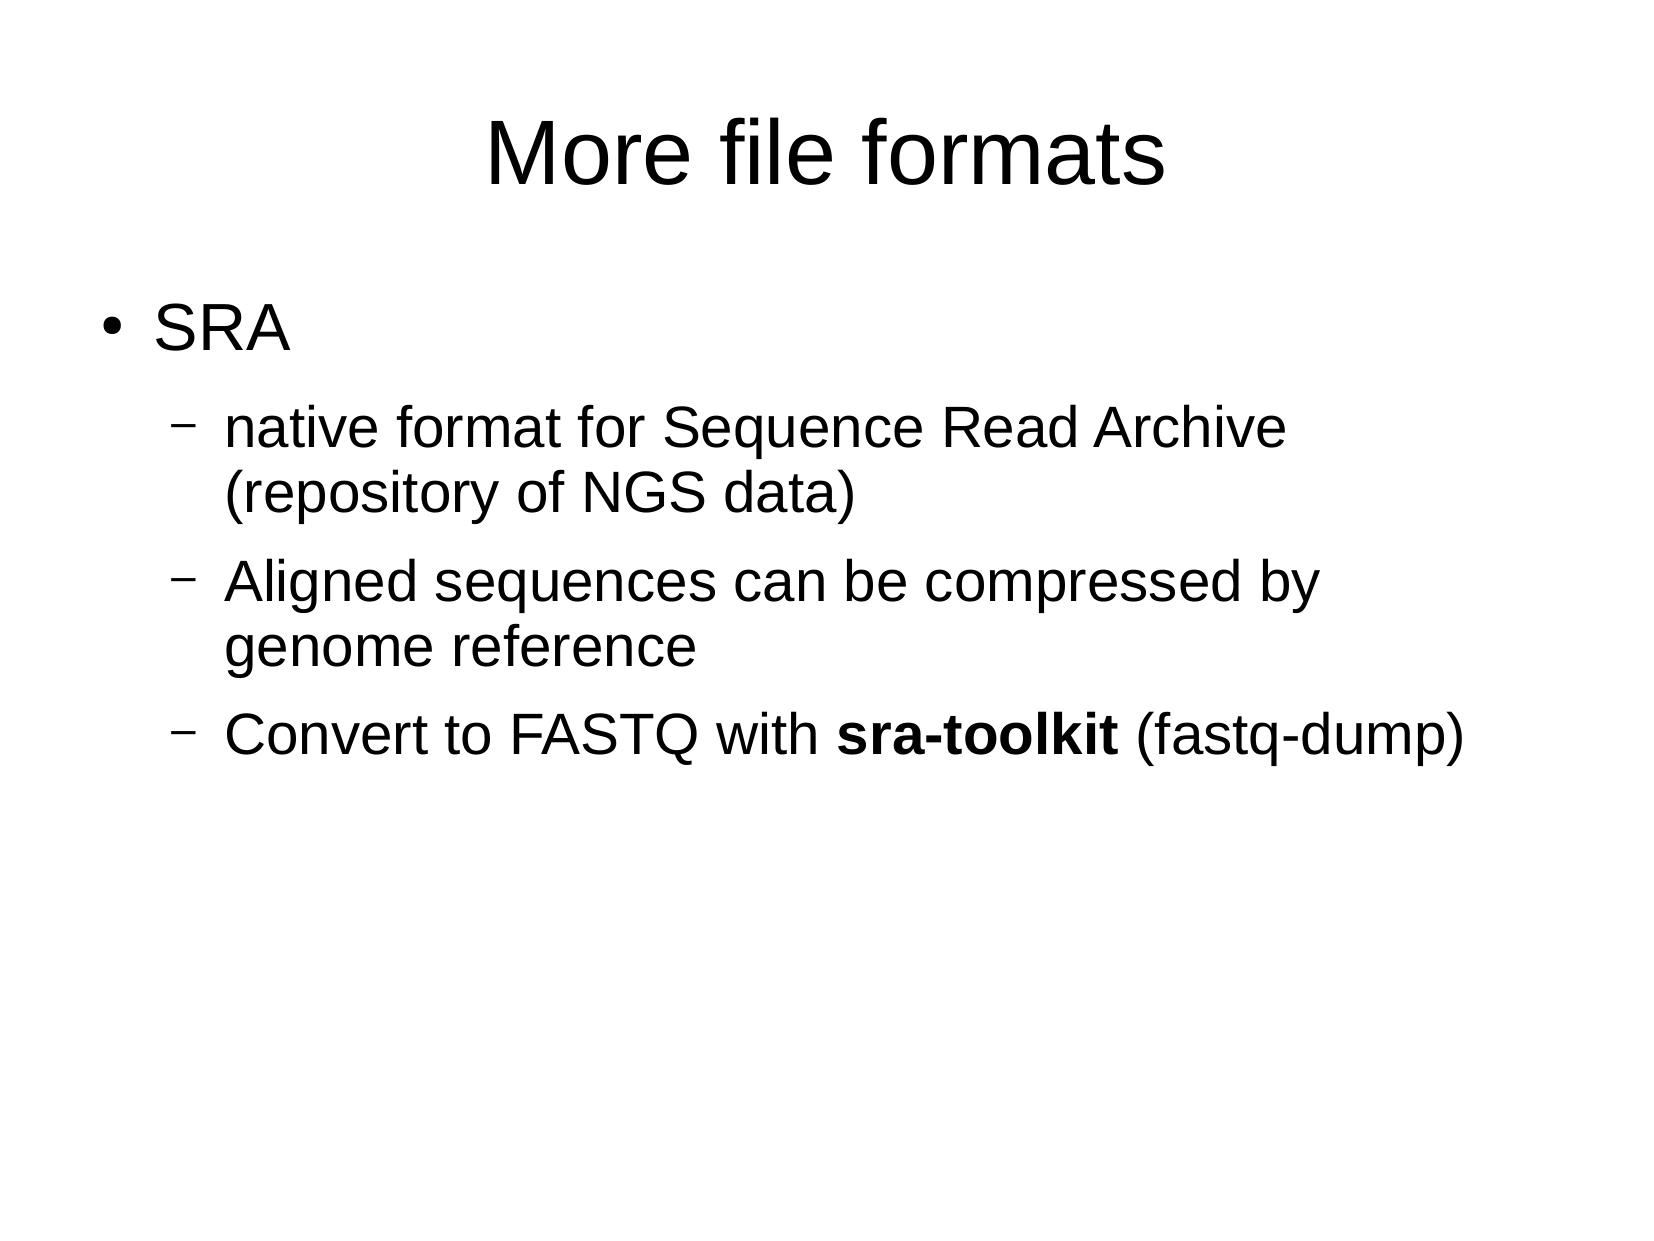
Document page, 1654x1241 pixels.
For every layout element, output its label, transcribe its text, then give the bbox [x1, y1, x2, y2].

title More file formats [82, 49, 1571, 257]
list SRA native format for Sequence Read Archive (repository of NGS data) Aligned sequences can be compressed by genome reference Convert to FASTQ with sra-toolkit (fastq-dump) [82, 290, 1538, 1010]
